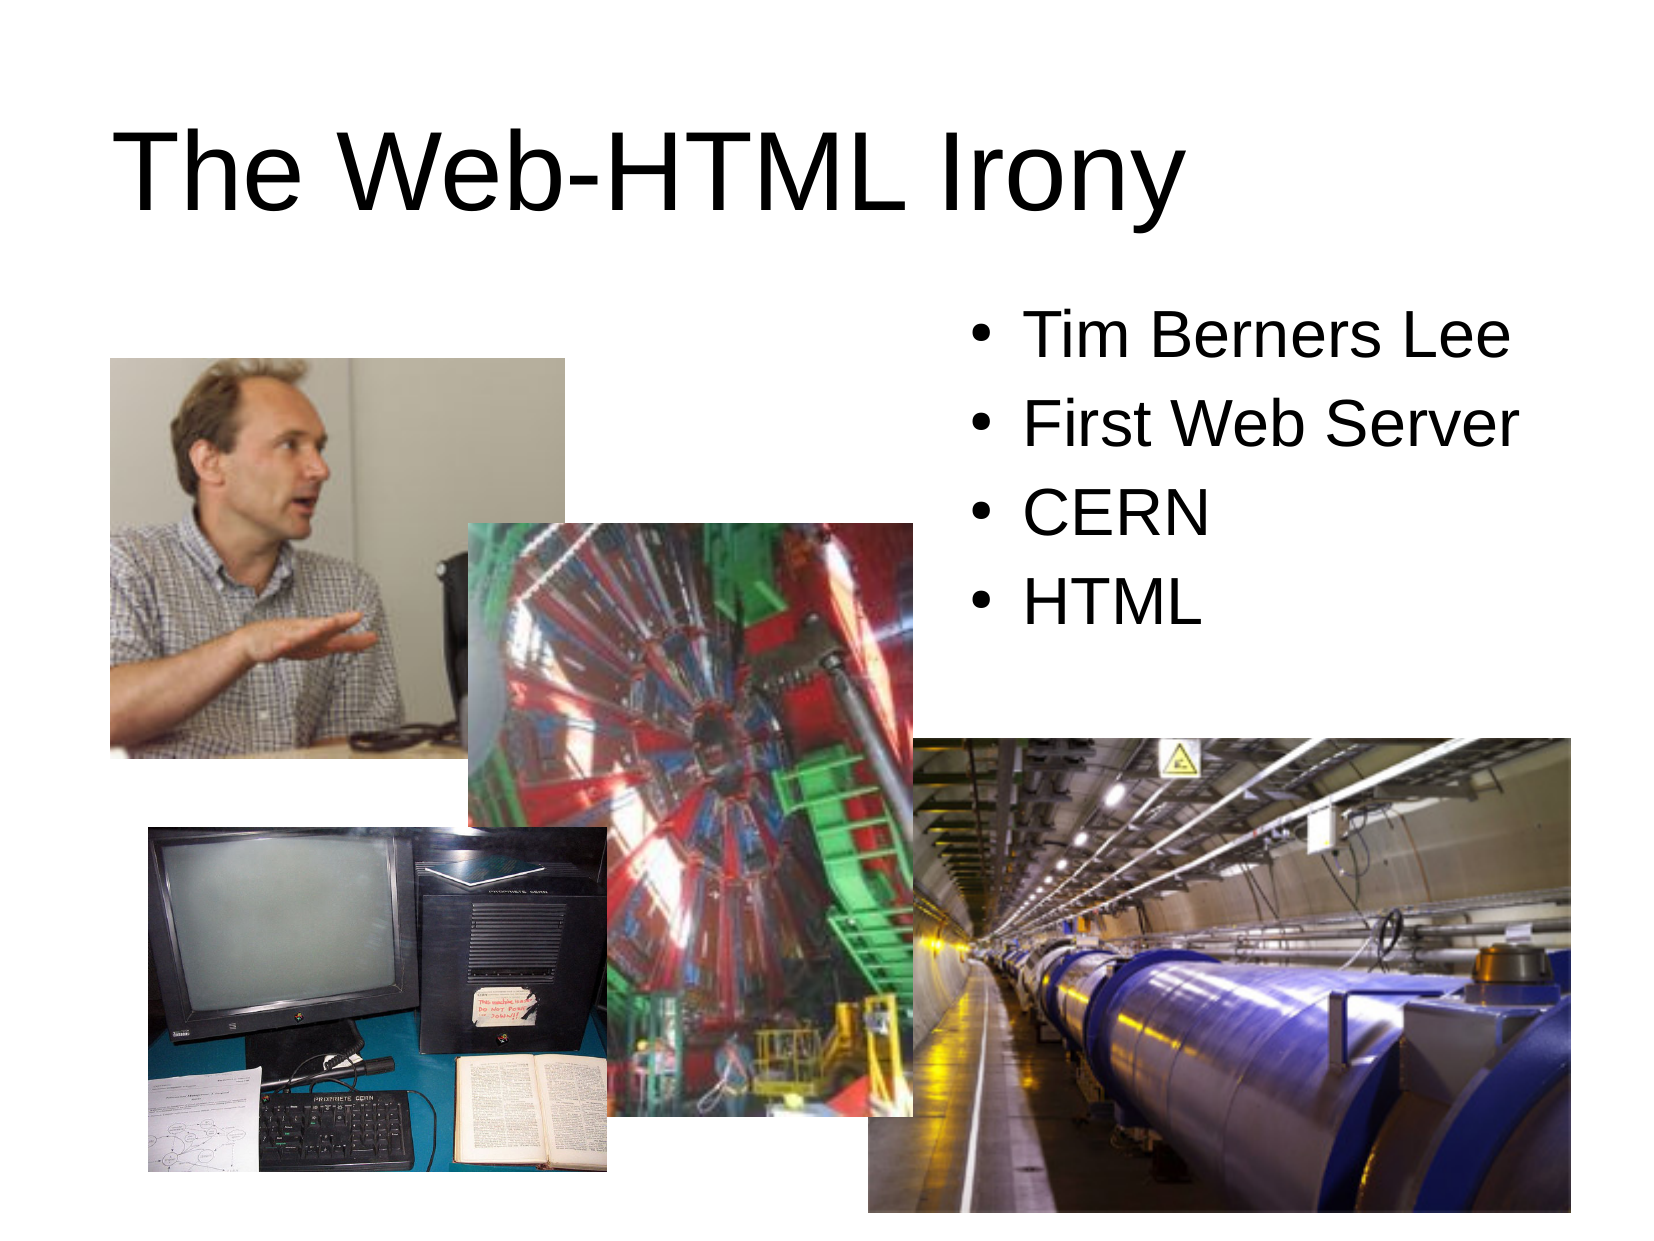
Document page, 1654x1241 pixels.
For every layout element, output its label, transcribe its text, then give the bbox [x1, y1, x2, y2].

list Tim Berners Lee First Web Server CERN HTML [936, 289, 1585, 883]
title The Web-HTML Irony [96, 13, 1502, 304]
picture [110, 358, 1571, 1213]
